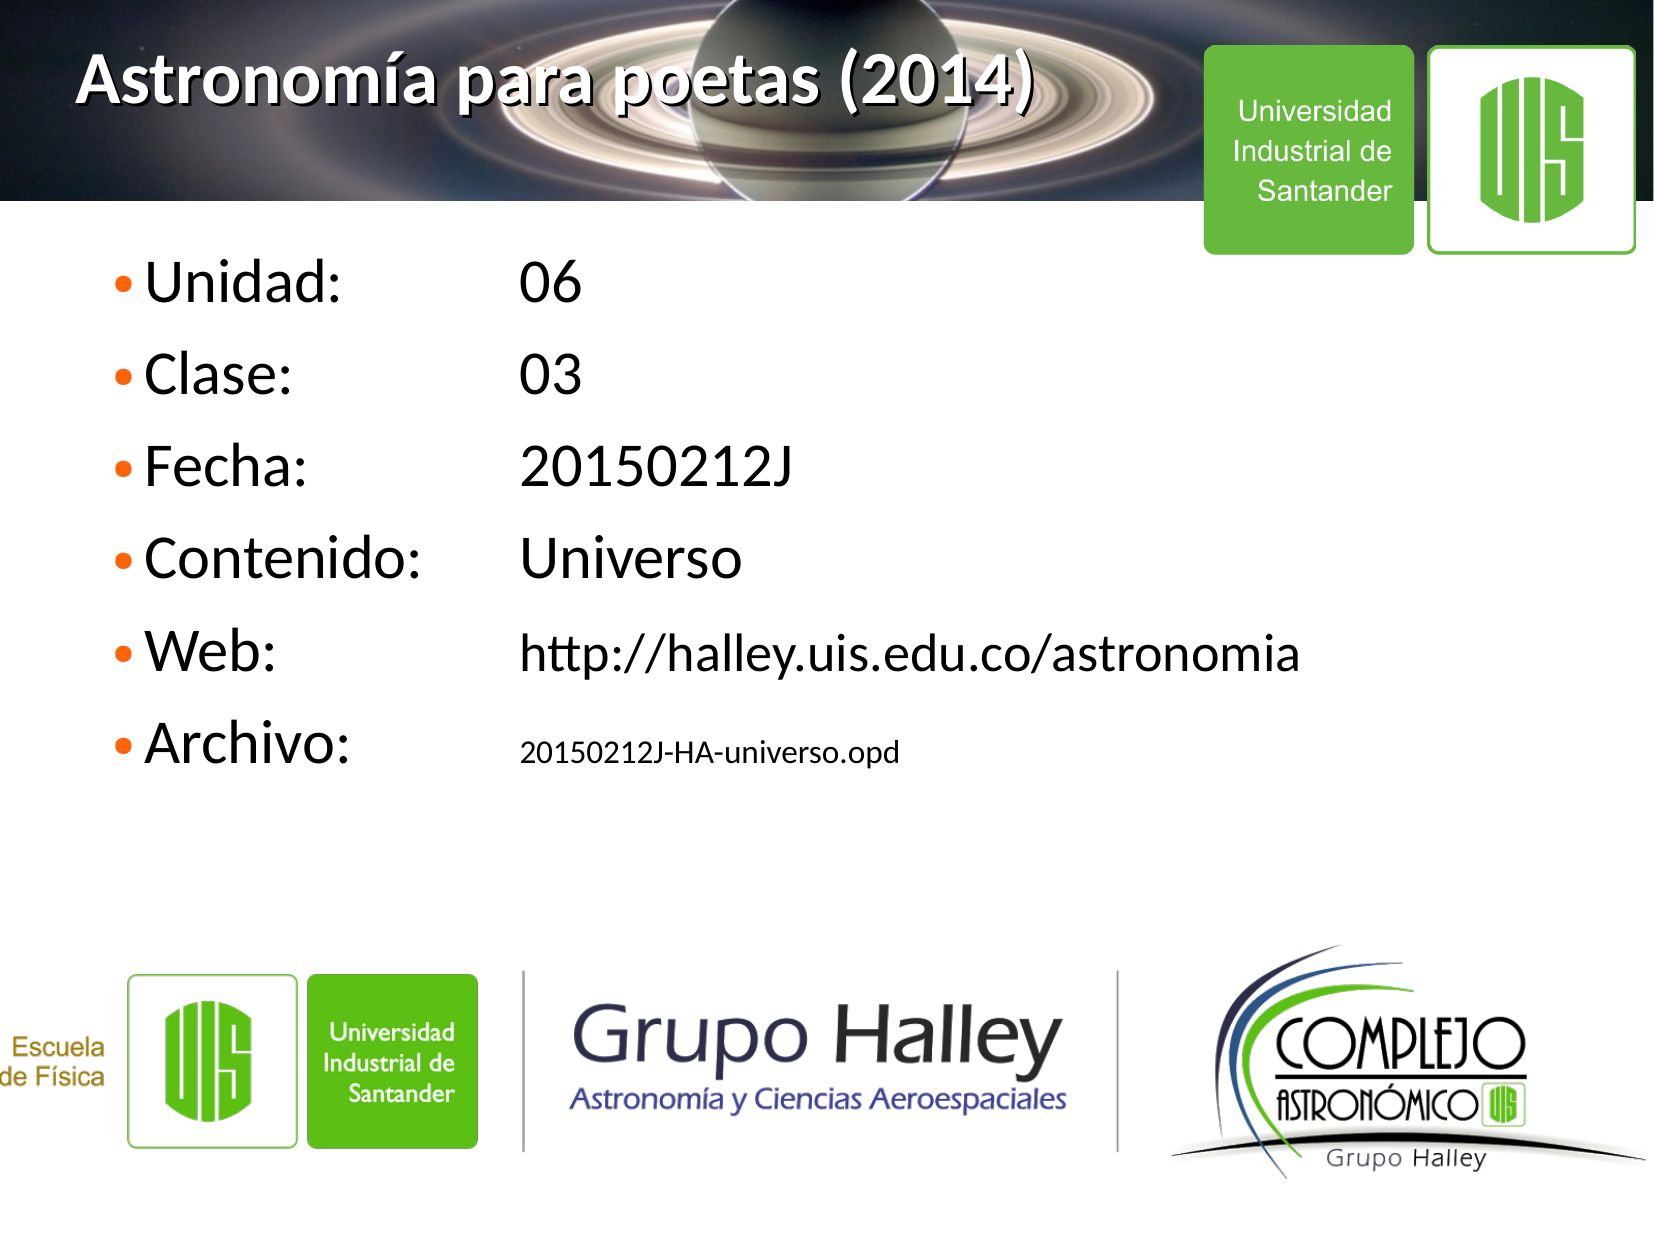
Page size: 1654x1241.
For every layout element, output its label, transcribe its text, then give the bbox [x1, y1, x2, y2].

list Unidad: 06 Clase: 03 Fecha: 20150212J Contenido: Universo Web: http://halley.uis.edu.co/astronomia Archivo: 20150212J-HA-universo.opd [82, 255, 1571, 944]
picture [0, 944, 1654, 1179]
picture [0, 0, 1654, 256]
title Astronomía para poetas (2014) [75, 19, 1564, 151]
